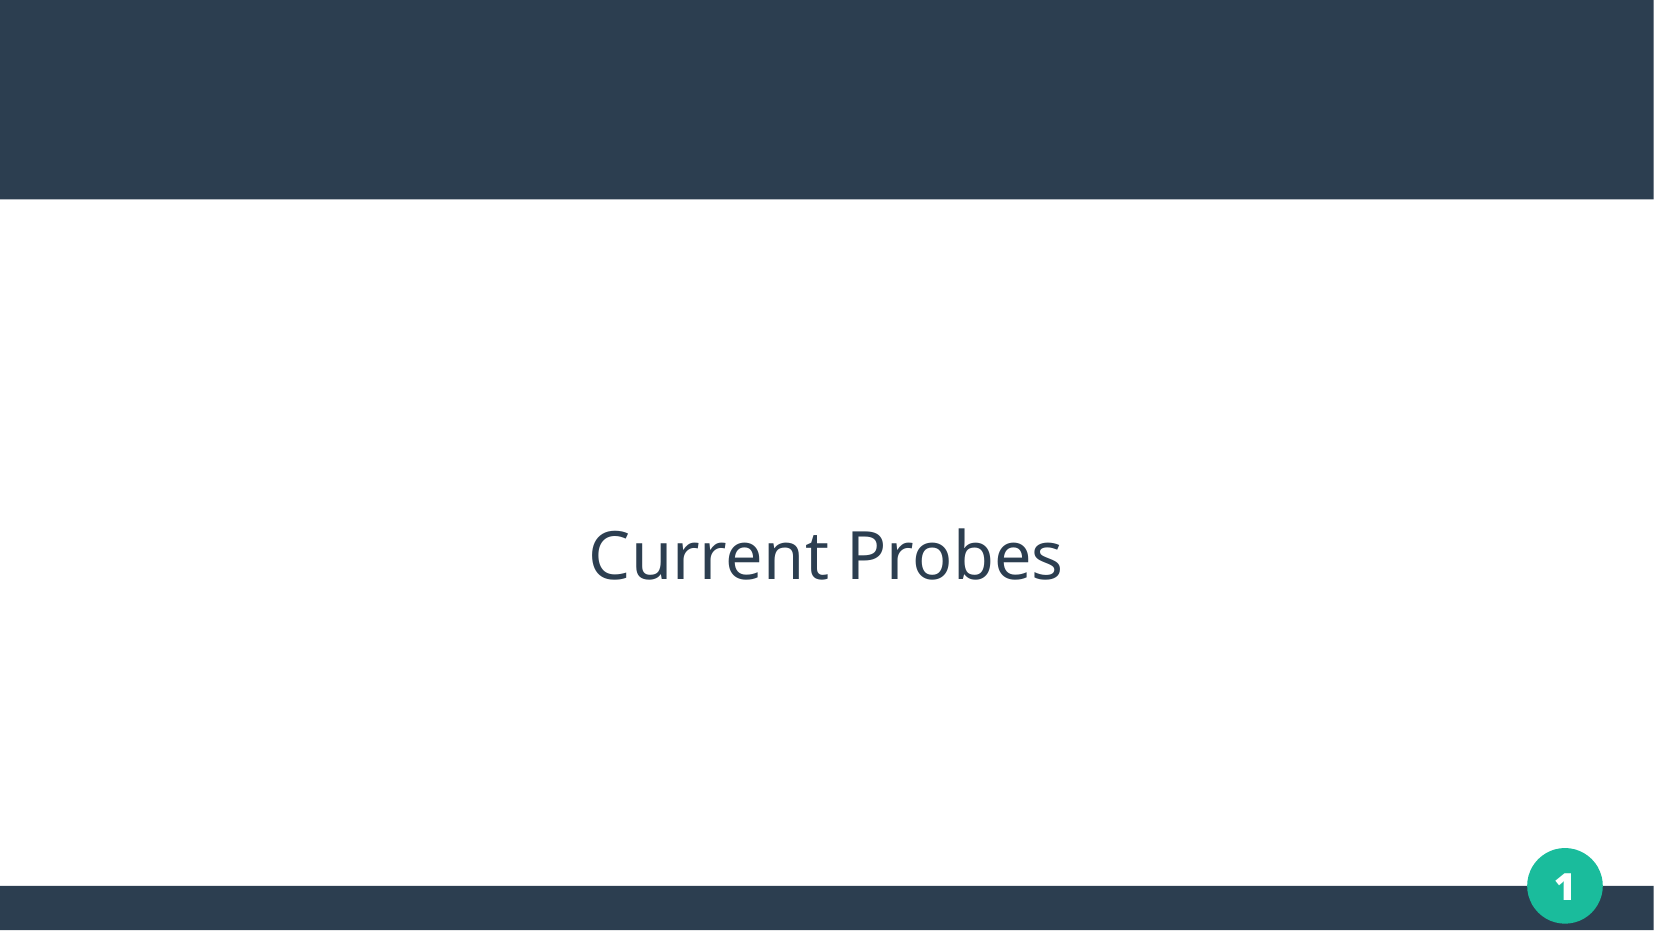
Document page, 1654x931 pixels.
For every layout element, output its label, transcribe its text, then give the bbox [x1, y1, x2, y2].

subtitle Current Probes [59, 243, 1595, 864]
